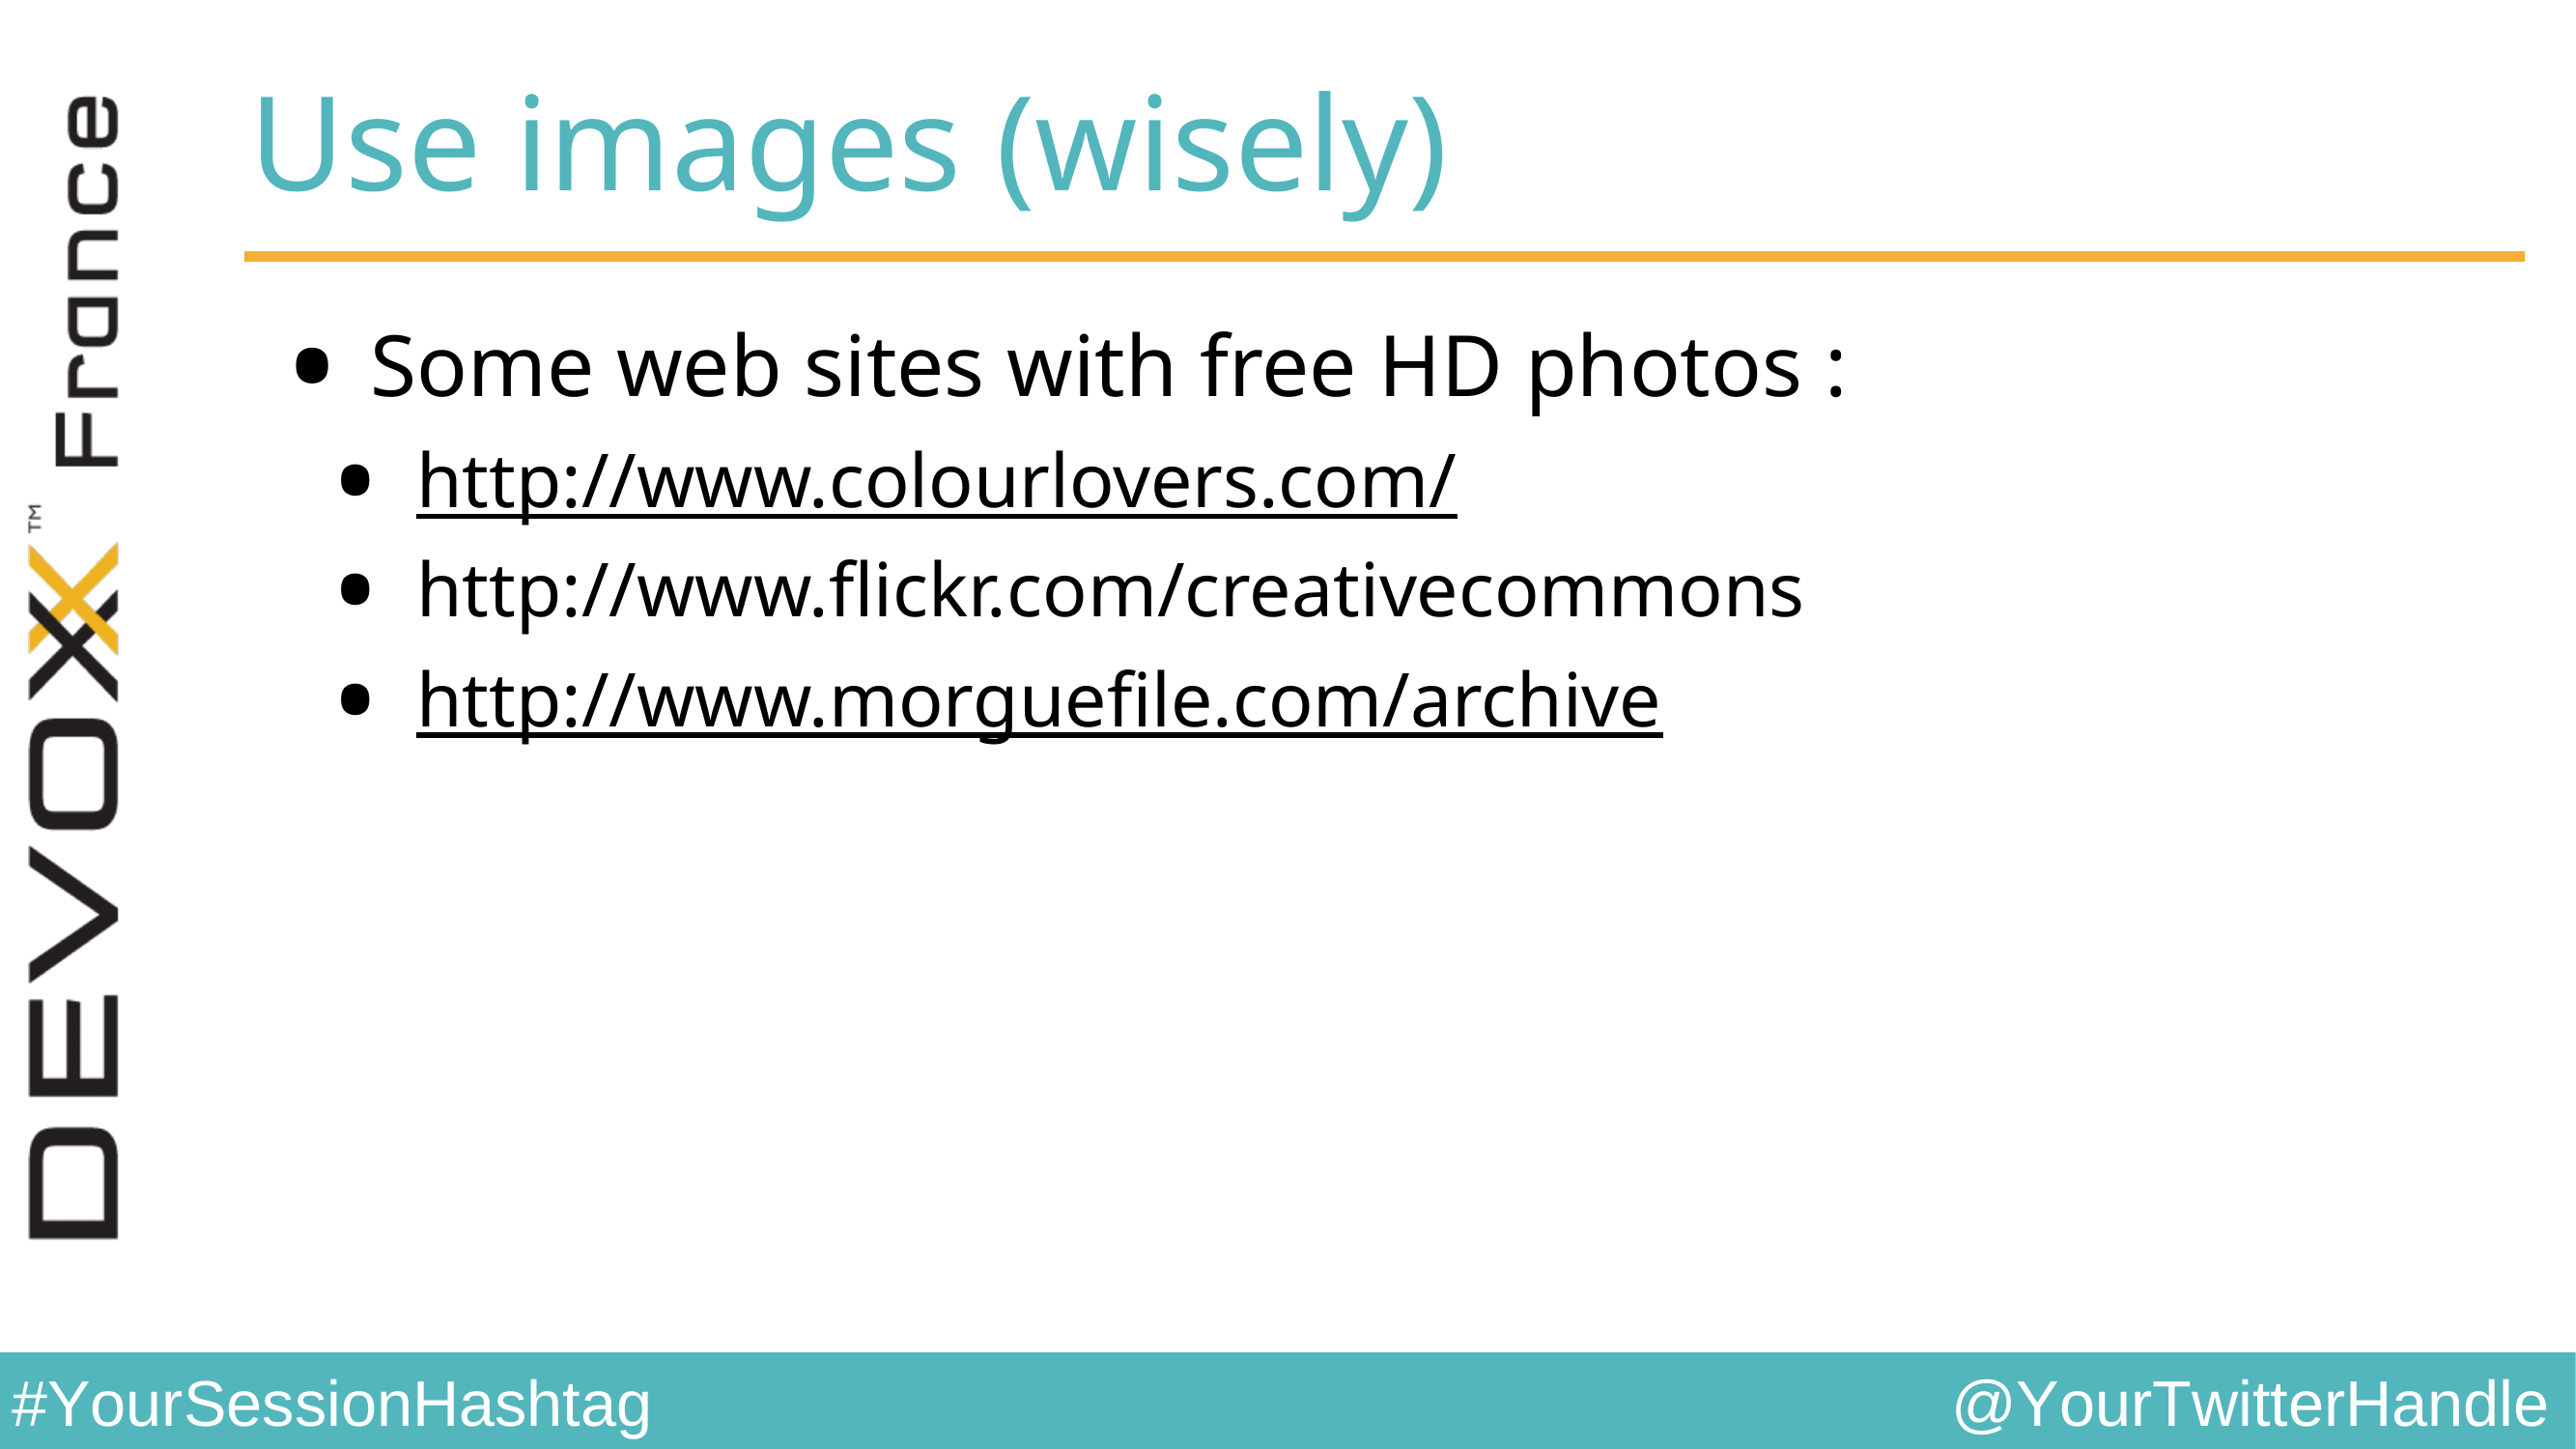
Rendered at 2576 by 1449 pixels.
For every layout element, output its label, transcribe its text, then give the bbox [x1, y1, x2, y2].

picture [0, 74, 141, 1270]
list Some web sites with free HD photos : http://www.colourlovers.com/ http://www.flickr.com/creativecommons http://www.morguefile.com/archive [251, 311, 2526, 1333]
title Use images (wisely) [249, 19, 2521, 258]
